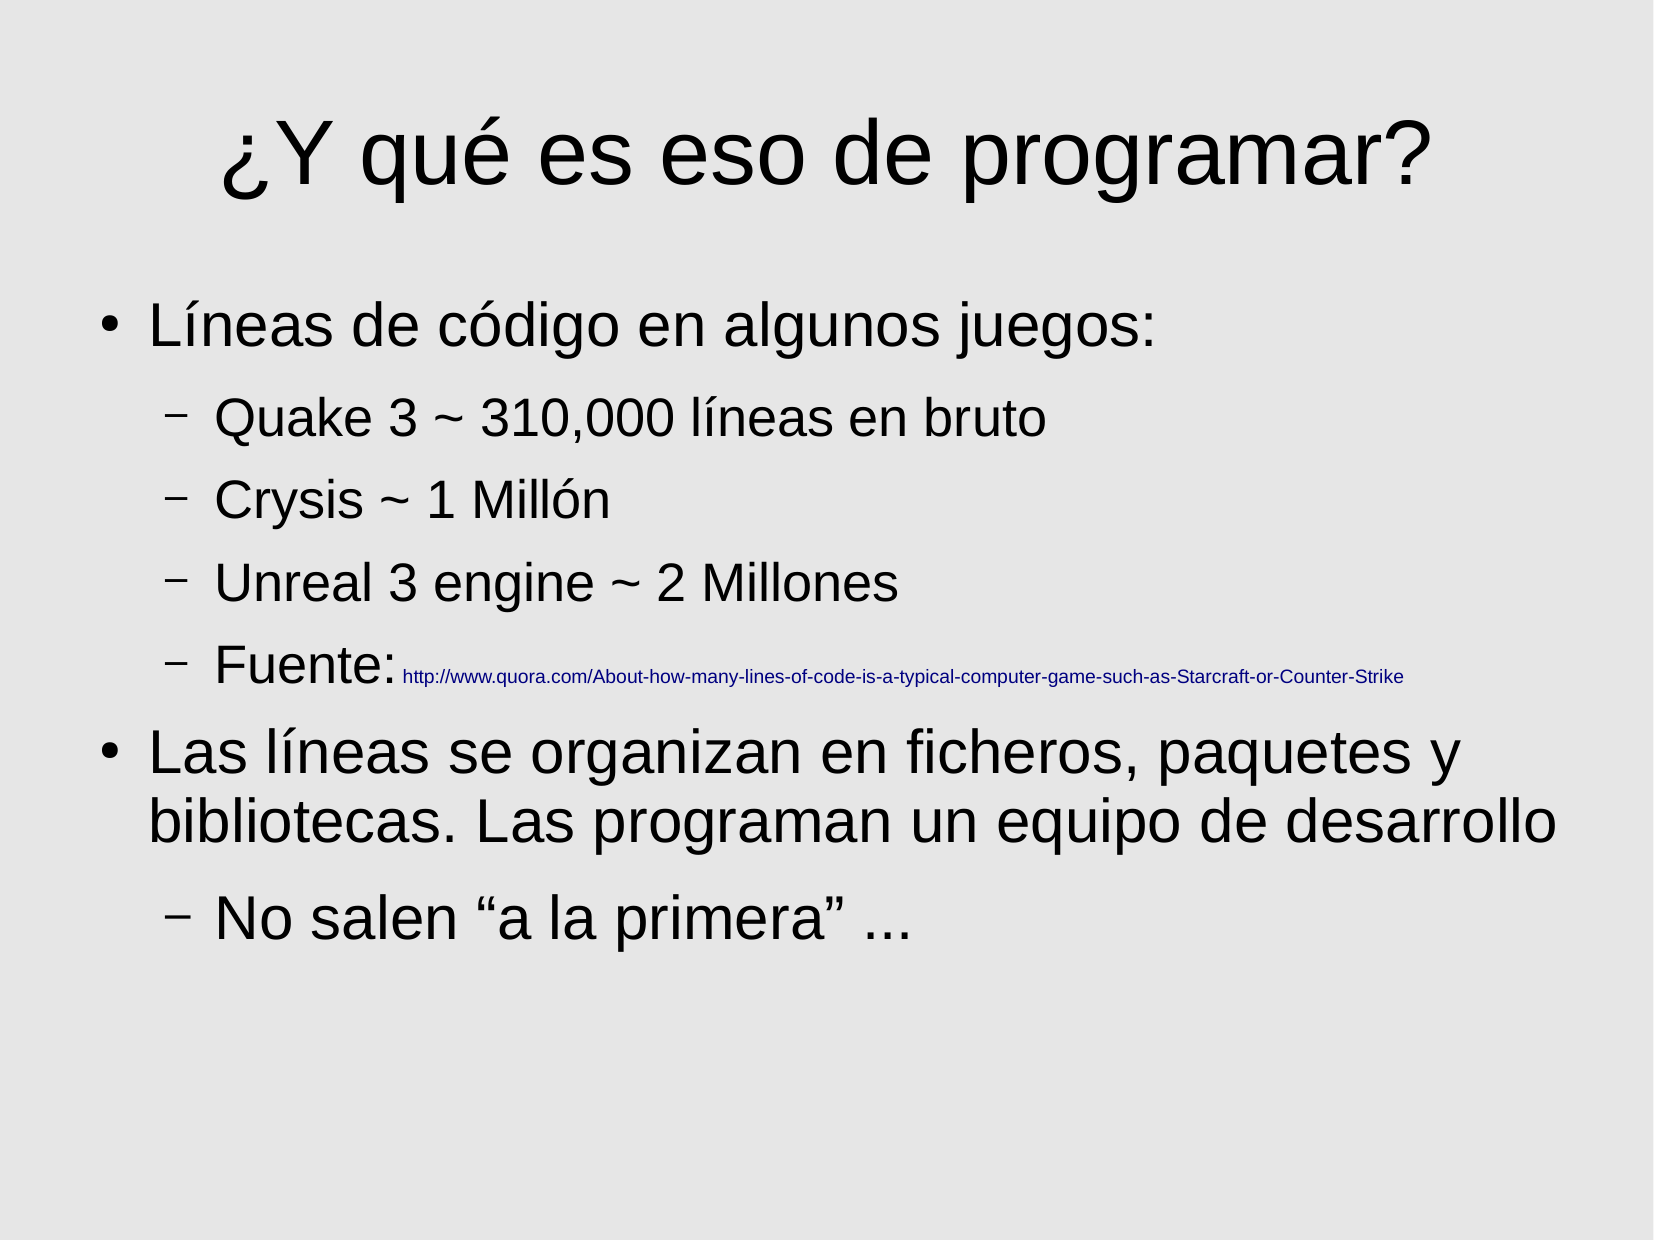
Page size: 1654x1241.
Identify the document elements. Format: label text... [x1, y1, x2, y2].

title ¿Y qué es eso de programar? [82, 49, 1571, 257]
list Líneas de código en algunos juegos: Quake 3 ~ 310,000 líneas en bruto Crysis ~ 1 Millón Unreal 3 engine ~ 2 Millones Fuente: http://www.quora.com/About-how-many-lines-of-code-is-a-typical-computer-game-such-as-Starcraft-or-Counter-Strike Las líneas se organizan en ficheros, paquetes y bibliotecas. Las programan un equipo de desarrollo No salen “a la primera” ... [82, 290, 1571, 1010]
